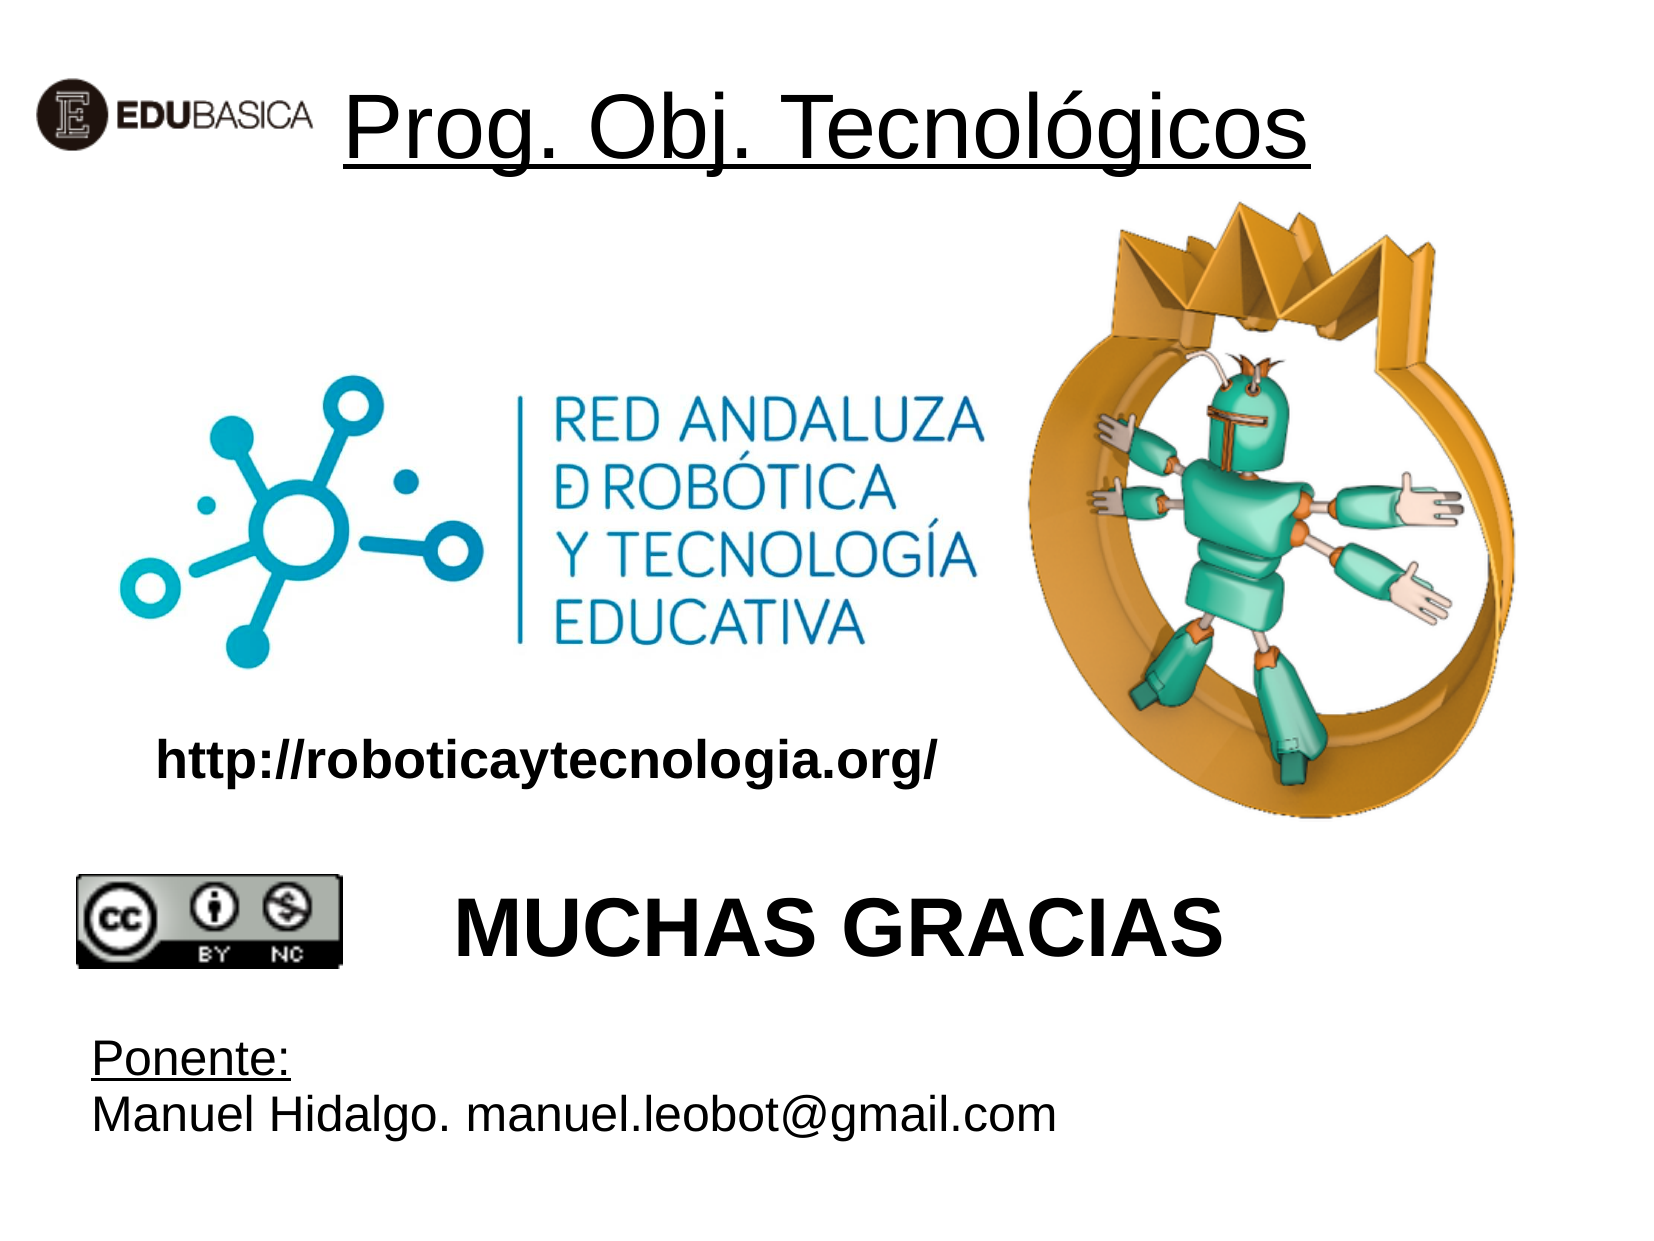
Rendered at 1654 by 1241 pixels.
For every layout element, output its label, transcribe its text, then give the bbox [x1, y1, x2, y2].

picture [35, 77, 316, 154]
text_box MUCHAS GRACIAS Ponente: Manuel Hidalgo. manuel.leobot@gmail.com [76, 874, 1589, 1168]
text_box http://roboticaytecnologia.org/ [140, 722, 987, 815]
title Prog. Obj. Tecnológicos [82, 23, 1571, 231]
picture [118, 199, 1571, 822]
picture [76, 874, 343, 969]
